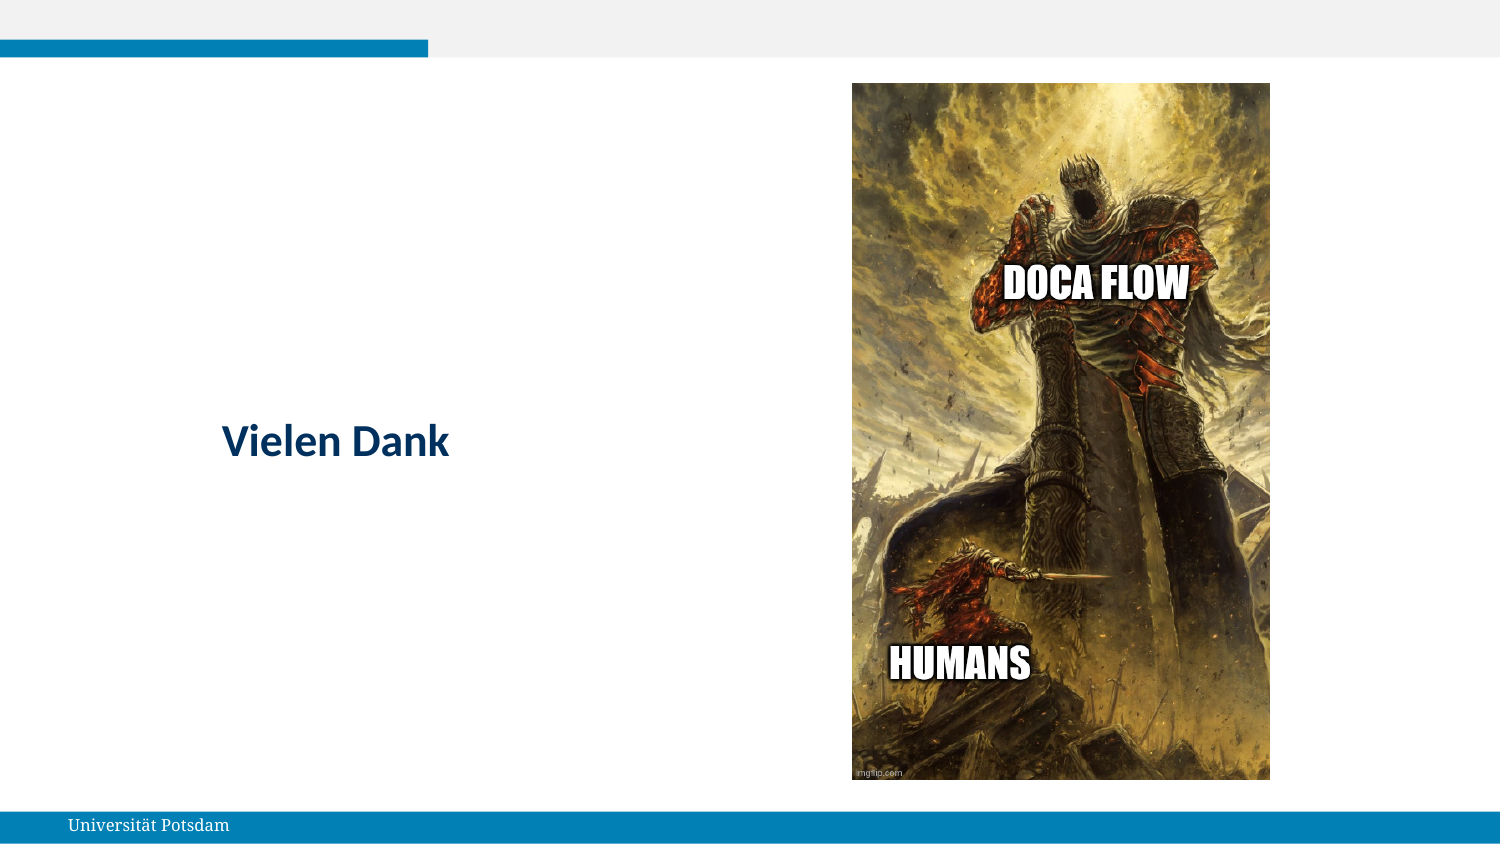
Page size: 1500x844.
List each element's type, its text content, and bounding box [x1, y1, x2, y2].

title Vielen Dank [206, 354, 768, 522]
picture [852, 83, 1270, 780]
